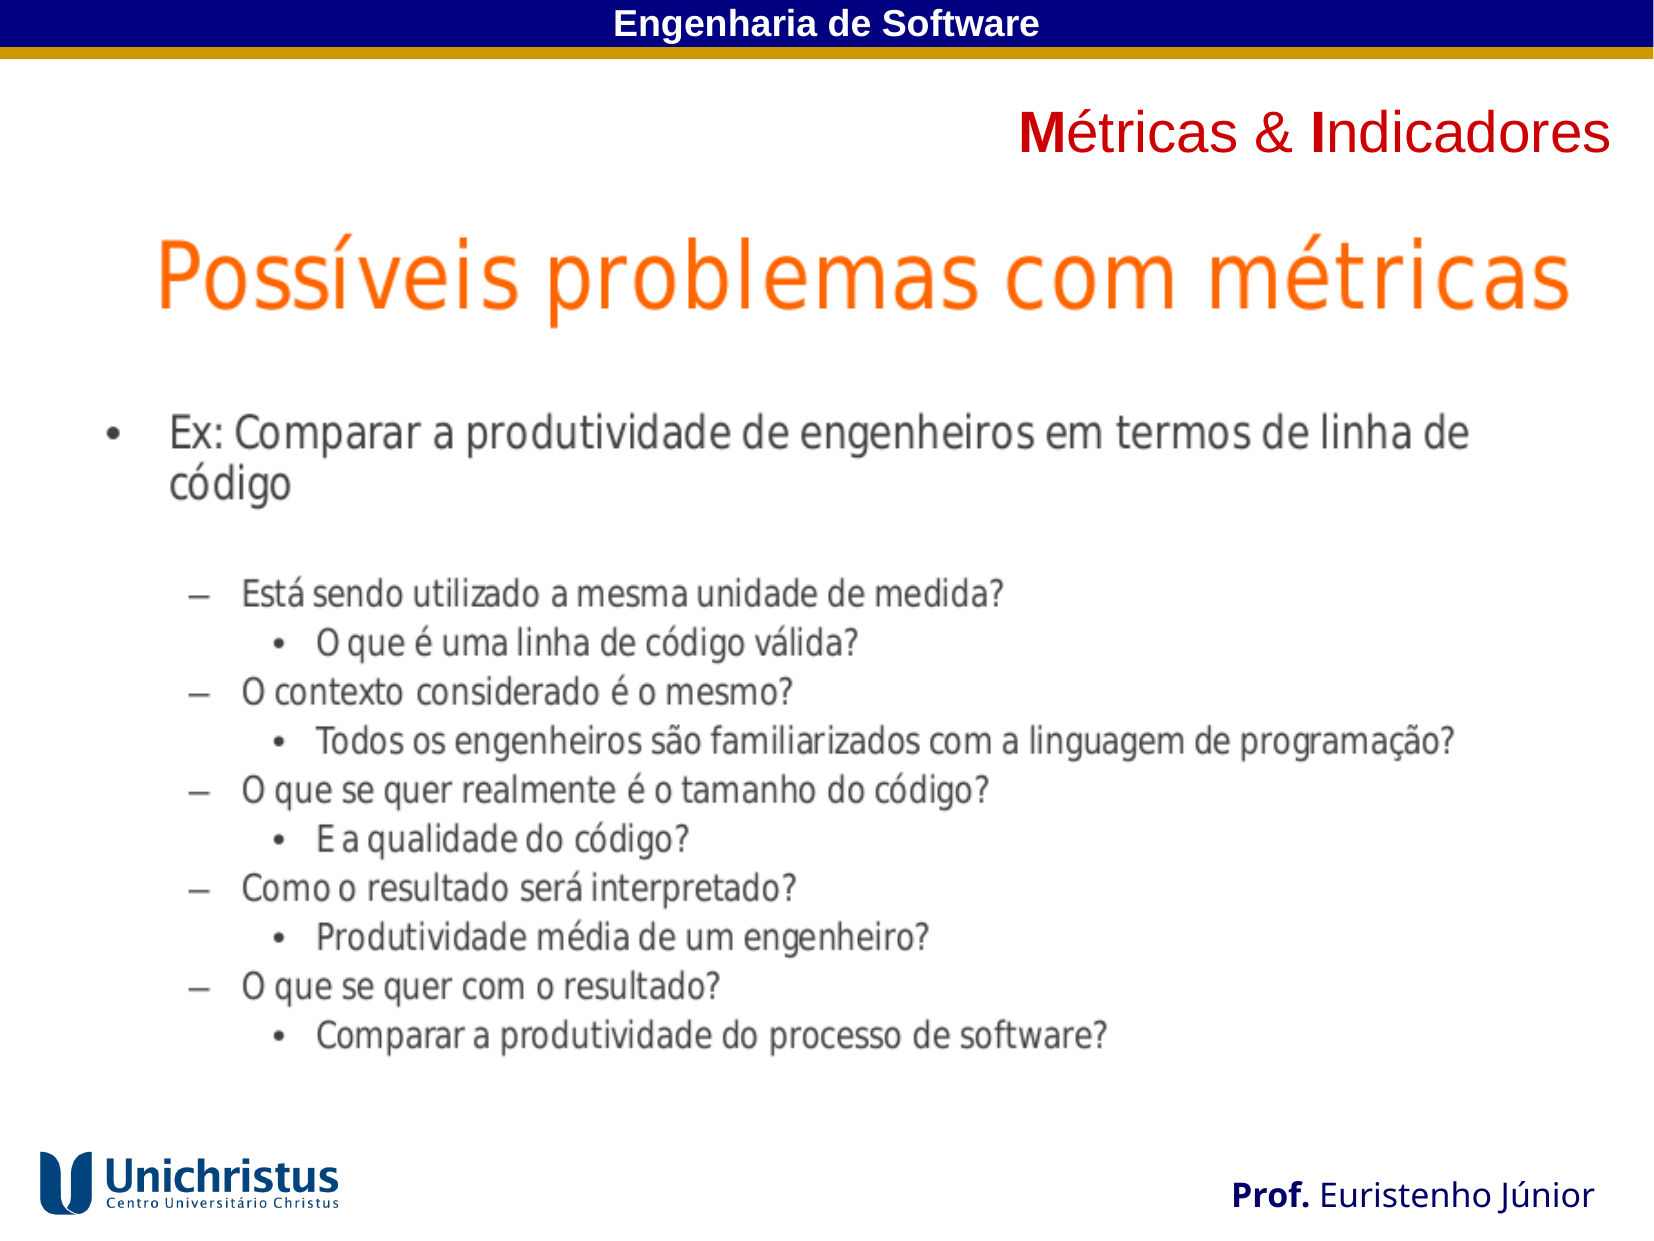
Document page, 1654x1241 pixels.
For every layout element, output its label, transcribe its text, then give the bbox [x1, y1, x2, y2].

picture [35, 1148, 343, 1217]
text_box Prof. Euristenho Júnior [1216, 1163, 1654, 1224]
text_box [0, 47, 1654, 60]
text_box Métricas & Indicadores [1003, 92, 1654, 173]
text_box Engenharia de Software [0, 0, 1654, 47]
picture [80, 218, 1587, 1063]
